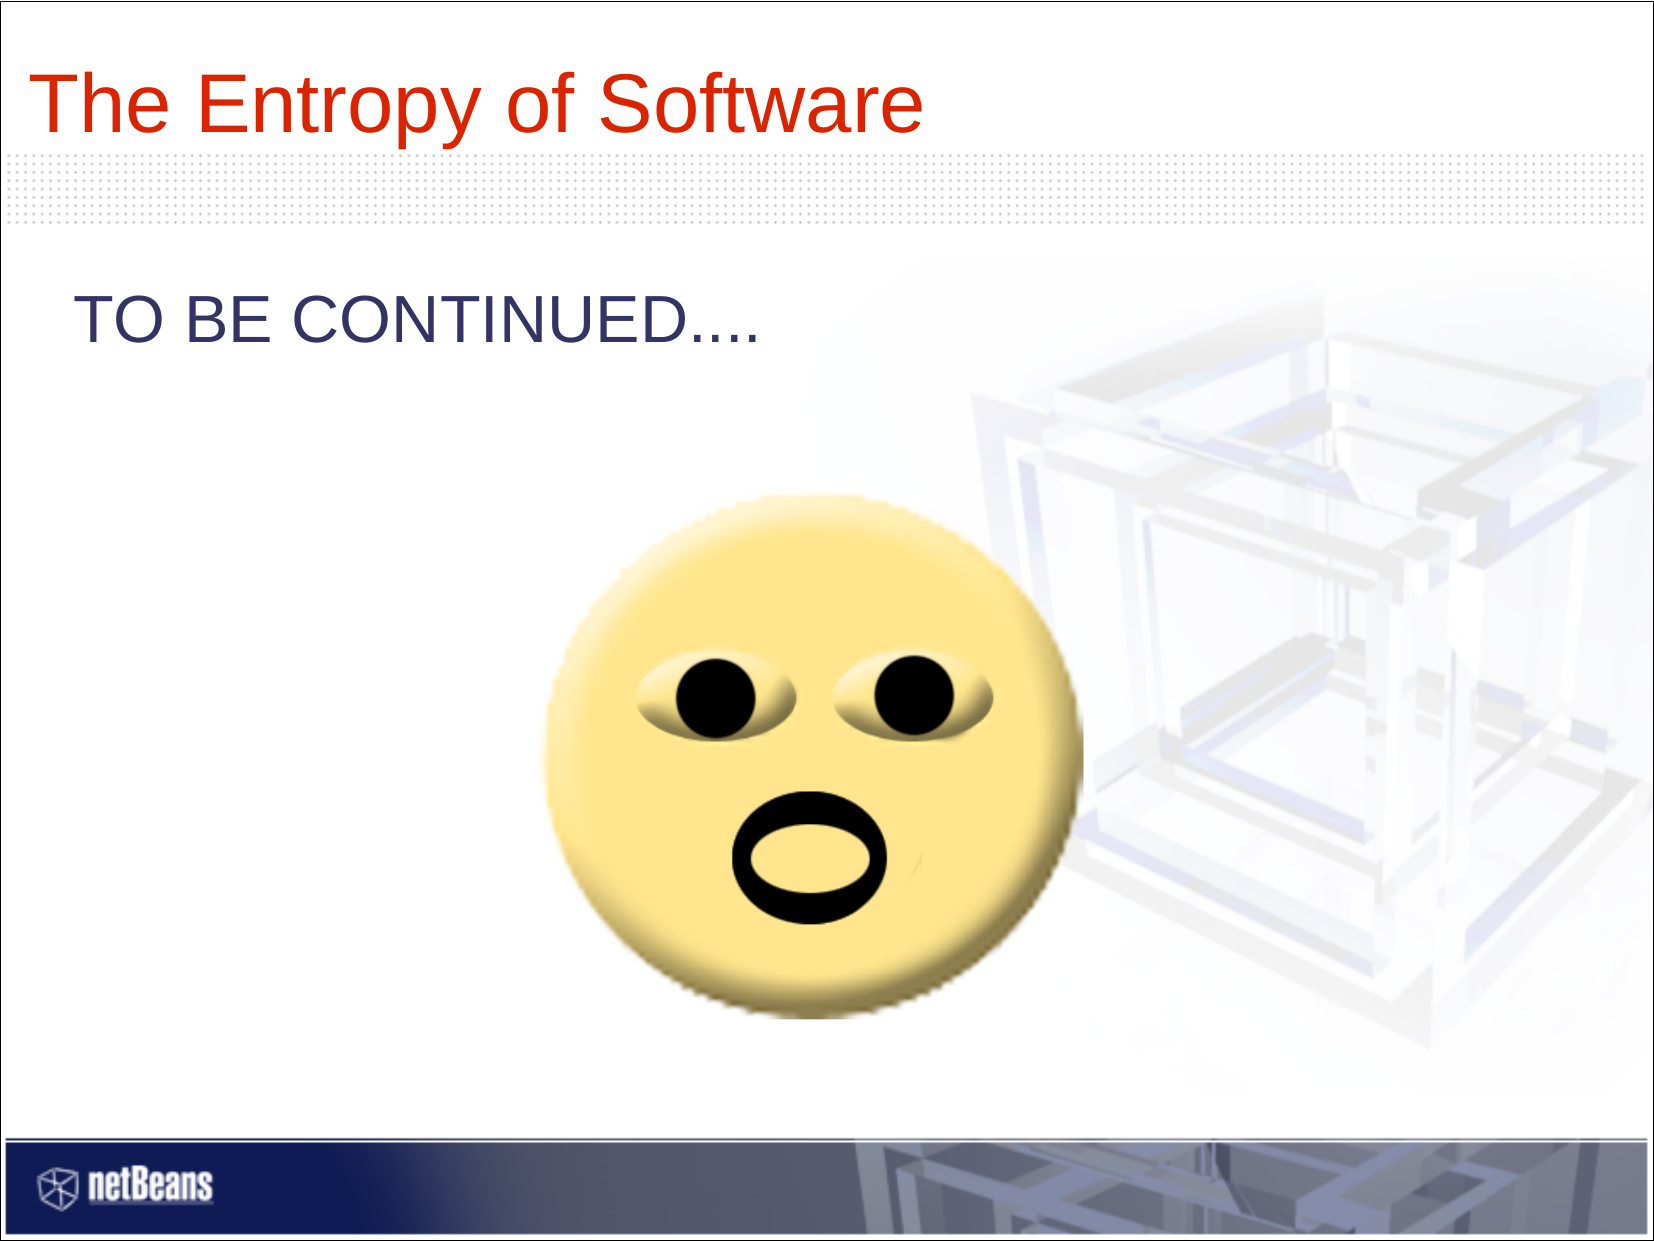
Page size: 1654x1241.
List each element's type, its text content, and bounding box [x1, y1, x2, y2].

list TO BE CONTINUED.... [73, 282, 1574, 1127]
title The Entropy of Software [28, 0, 1619, 208]
picture [1, 2, 1653, 1240]
